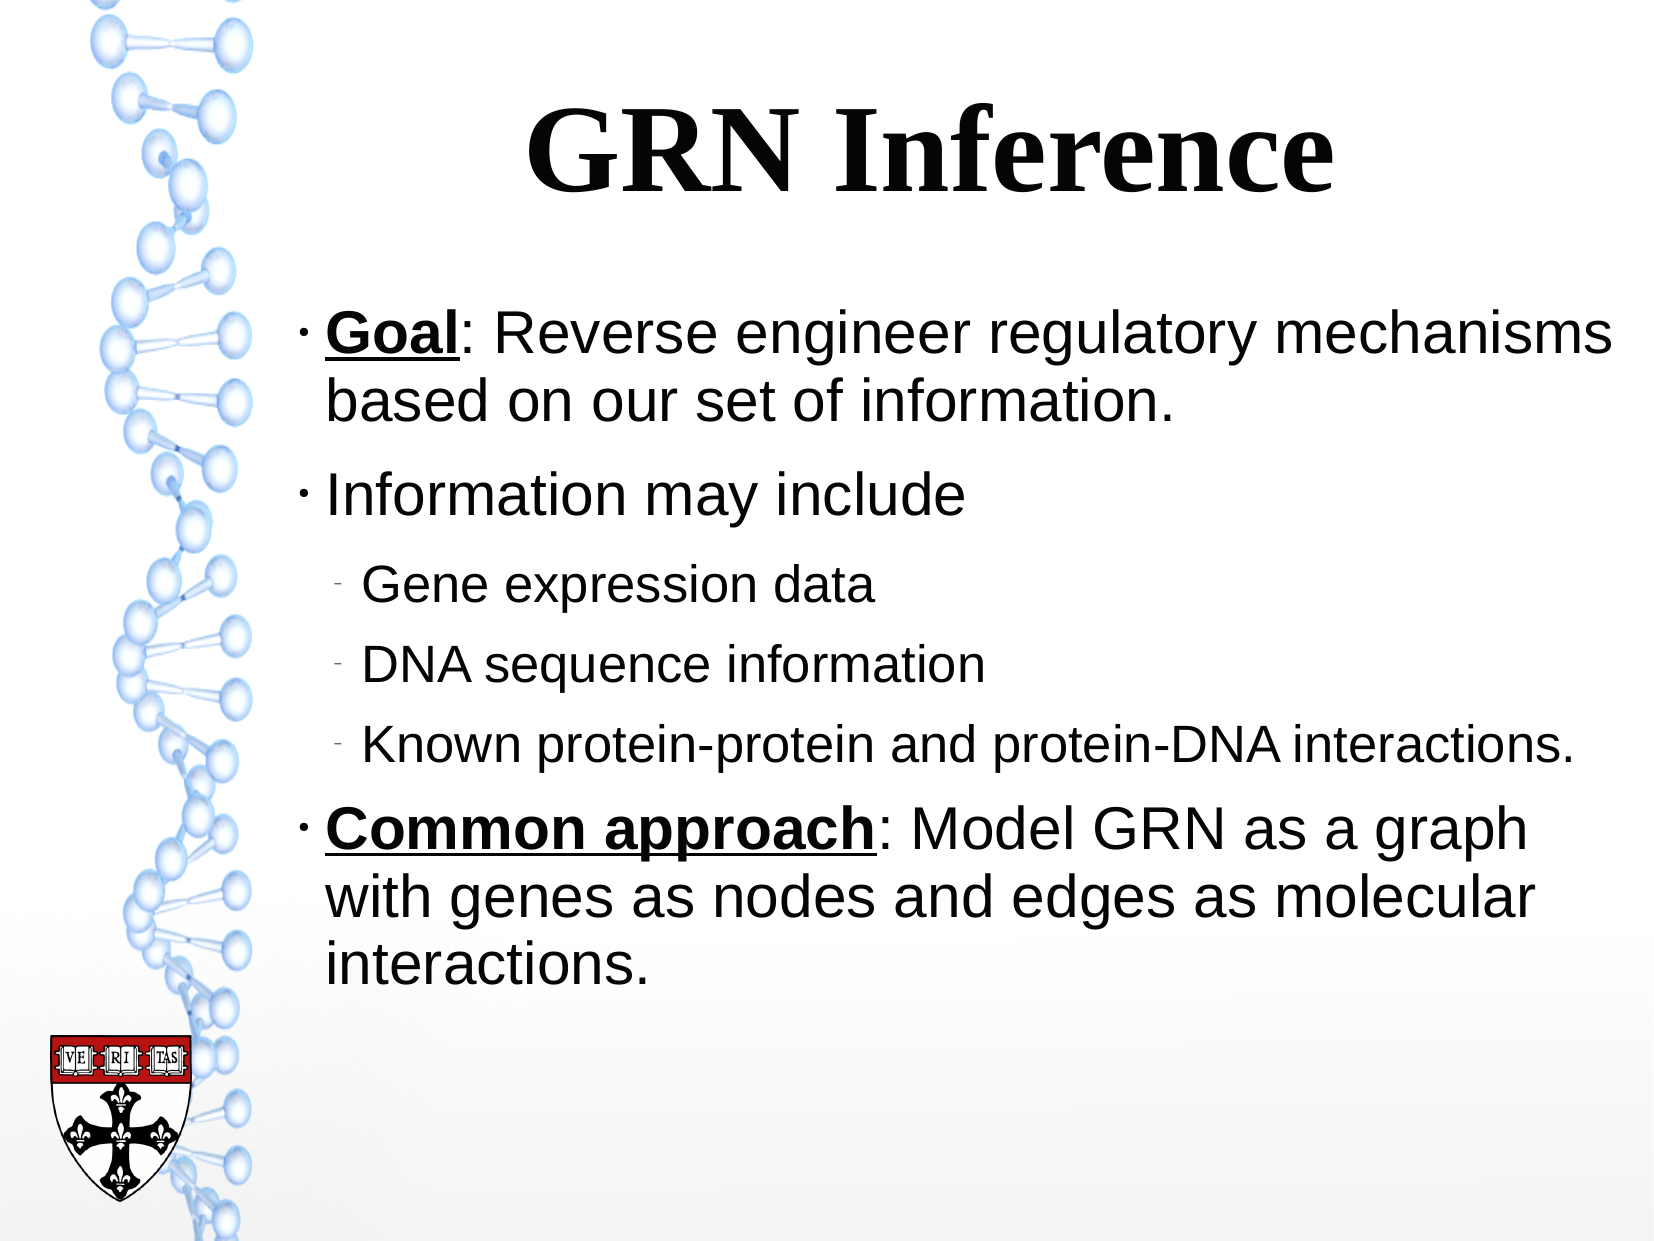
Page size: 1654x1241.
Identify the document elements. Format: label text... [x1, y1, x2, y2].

title GRN Inference [265, 47, 1595, 252]
picture [0, 0, 1654, 1241]
list Goal: Reverse engineer regulatory mechanisms based on our set of information. Information may include Gene expression data DNA sequence information Known protein-protein and protein-DNA interactions. Common approach: Model GRN as a graph with genes as nodes and edges as molecular interactions. [289, 299, 1619, 1019]
